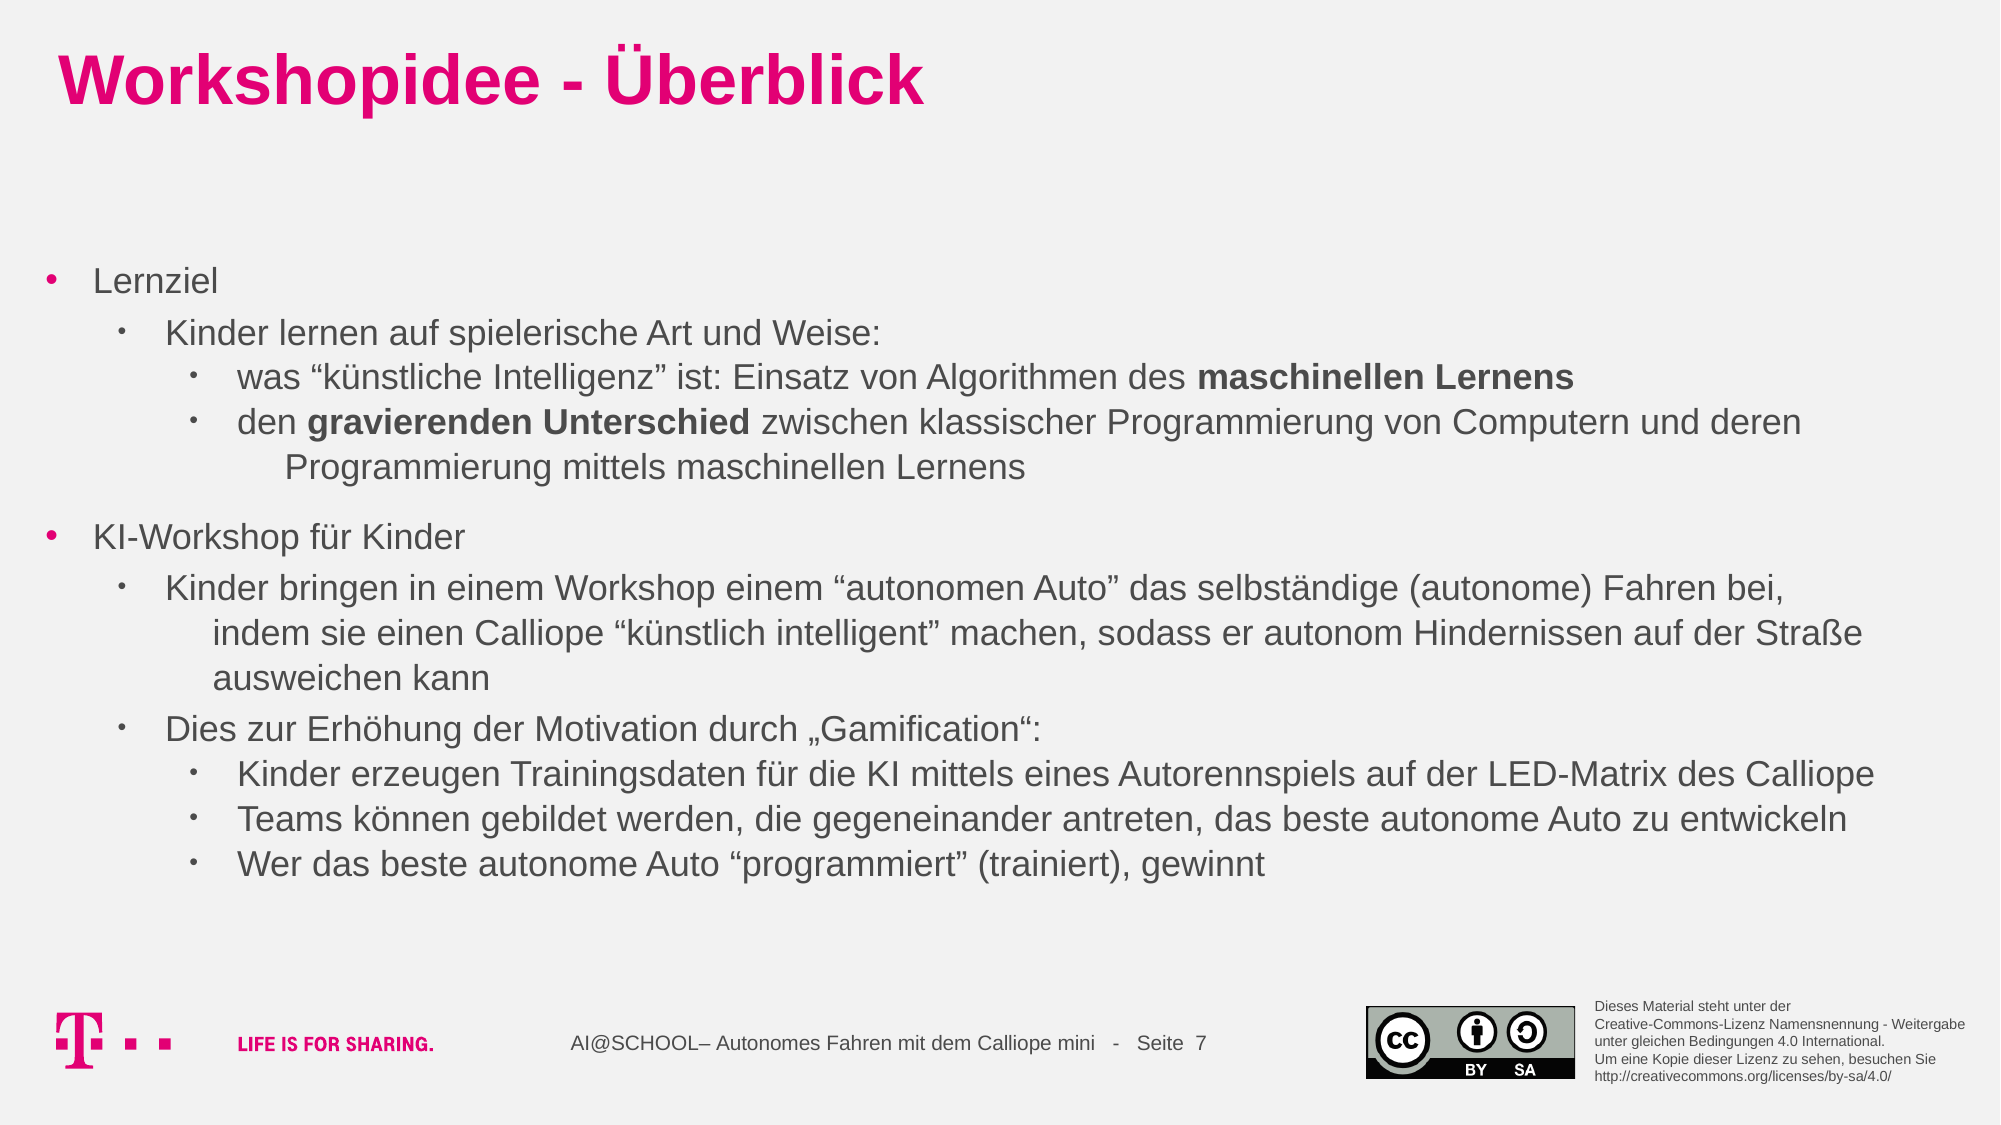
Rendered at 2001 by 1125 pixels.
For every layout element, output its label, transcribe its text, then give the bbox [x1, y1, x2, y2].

list Lernziel Kinder lernen auf spielerische Art und Weise: was “künstliche Intelligenz” ist: Einsatz von Algorithmen des maschinellen Lernens den gravierenden Unterschied zwischen klassischer Programmierung von Computern und deren Programmierung mittels maschinellen Lernens KI-Workshop für Kinder Kinder bringen in einem Workshop einem “autonomen Auto” das selbständige (autonome) Fahren bei, indem sie einen Calliope “künstlich intelligent” machen, sodass er autonom Hindernissen auf der Straße ausweichen kann Dies zur Erhöhung der Motivation durch „Gamification“: Kinder erzeugen Trainingsdaten für die KI mittels eines Autorennspiels auf der LED-Matrix des Calliope Teams können gebildet werden, die gegeneinander antreten, das beste autonome Auto zu entwickeln Wer das beste autonome Auto “programmiert” (trainiert), gewinnt [45, 256, 1888, 957]
title Workshopidee - Überblick [0, 43, 1888, 132]
